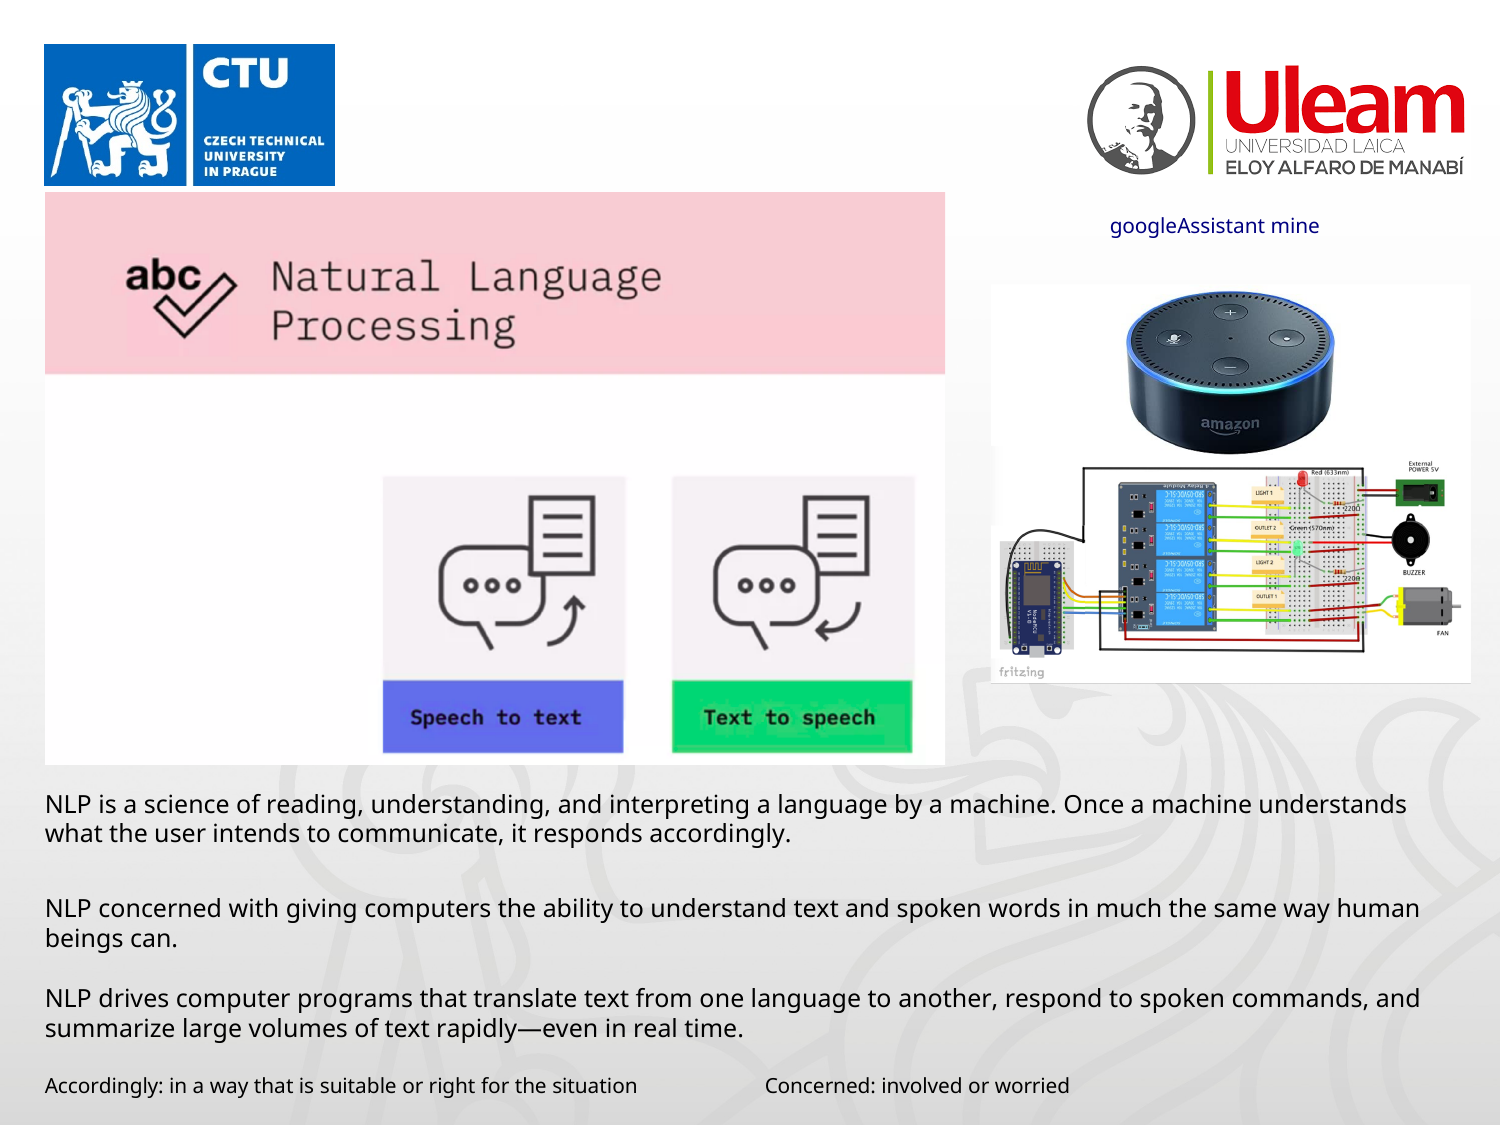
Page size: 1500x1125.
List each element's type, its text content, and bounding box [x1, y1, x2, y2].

text_box googleAssistant mine [1095, 205, 1381, 271]
text_box Concerned: involved or worried [750, 1065, 1486, 1125]
text_box NLP is a science of reading, understanding, and interpreting a language by a machine. Once a machine understands what the user intends to communicate, it responds accordingly. [30, 780, 1456, 885]
text_box NLP drives computer programs that translate text from one language to another, respond to spoken commands, and summarize large volumes of text rapidly—even in real time. [30, 975, 1471, 1051]
text_box Accordingly: in a way that is suitable or right for the situation [30, 1065, 750, 1125]
picture [0, 0, 1500, 1125]
text_box NLP concerned with giving computers the ability to understand text and spoken words in much the same way human beings can. [30, 885, 1466, 961]
